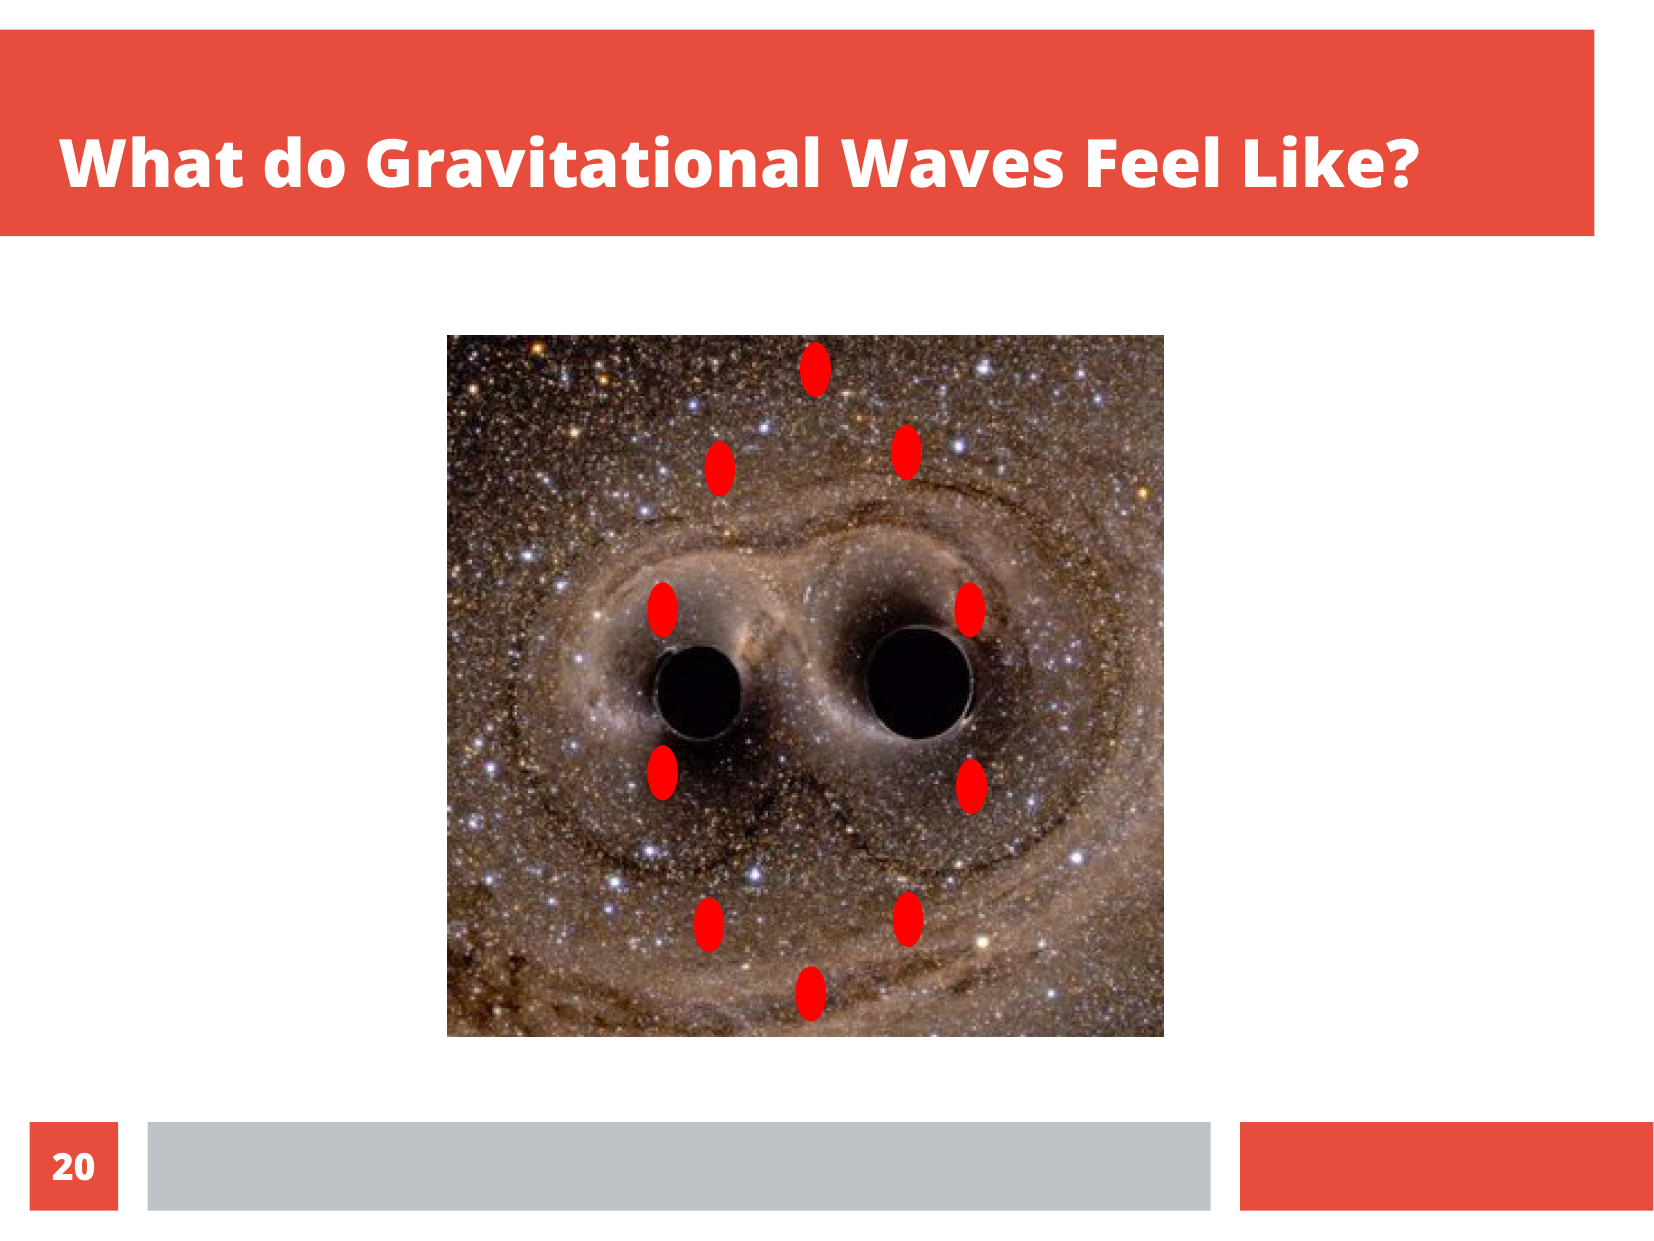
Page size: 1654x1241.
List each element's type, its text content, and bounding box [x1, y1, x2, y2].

picture [447, 335, 1164, 1037]
title What do Gravitational Waves Feel Like? [59, 59, 1595, 207]
